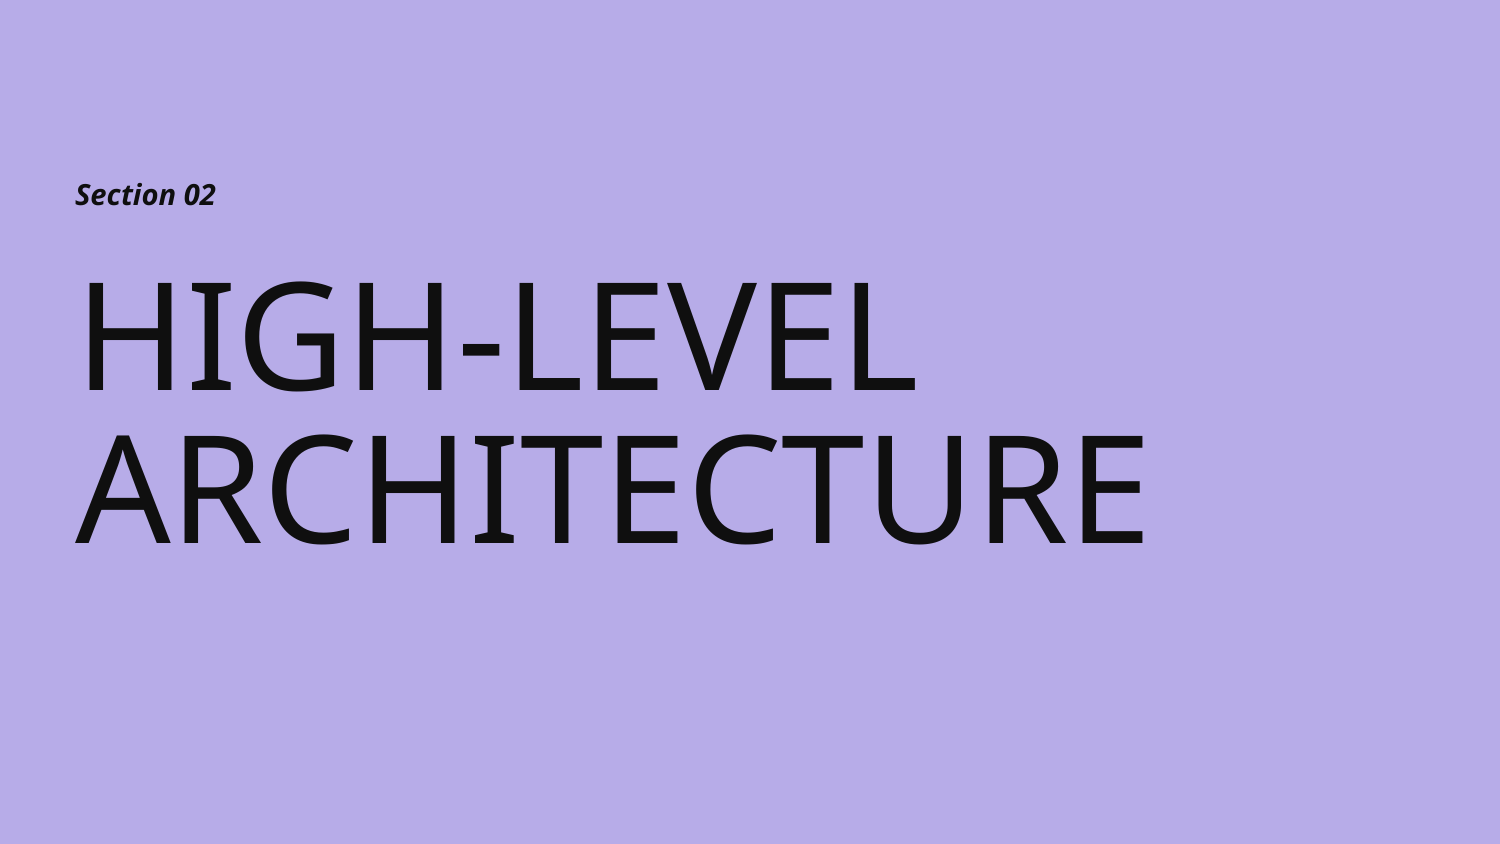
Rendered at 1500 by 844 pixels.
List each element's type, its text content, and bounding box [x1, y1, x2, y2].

title HIGH-LEVEL ARCHITECTURE [822, 268, 1425, 575]
subtitle Section 02 [75, 171, 822, 661]
